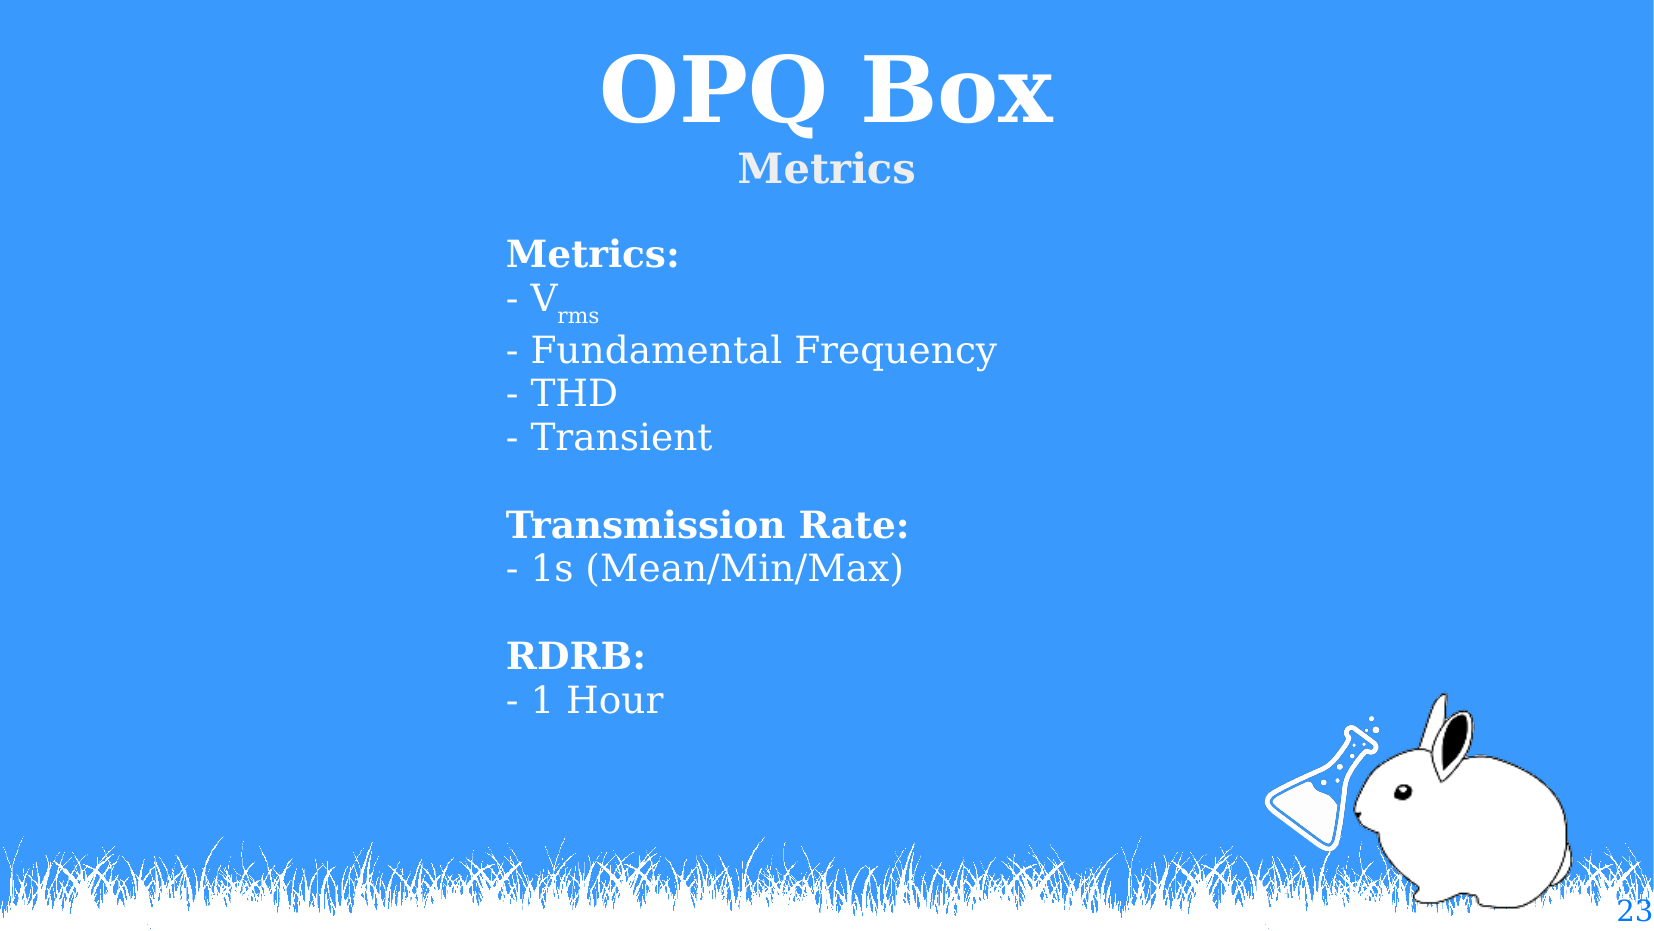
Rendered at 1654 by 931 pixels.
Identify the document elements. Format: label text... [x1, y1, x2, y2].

title OPQ Box Metrics [82, 36, 1571, 194]
text_box Metrics: - Vrms - Fundamental Frequency - THD - Transient Transmission Rate: - 1s (Mean/Min/Max) RDRB: - 1 Hour [491, 225, 1047, 817]
picture [0, 0, 1654, 931]
